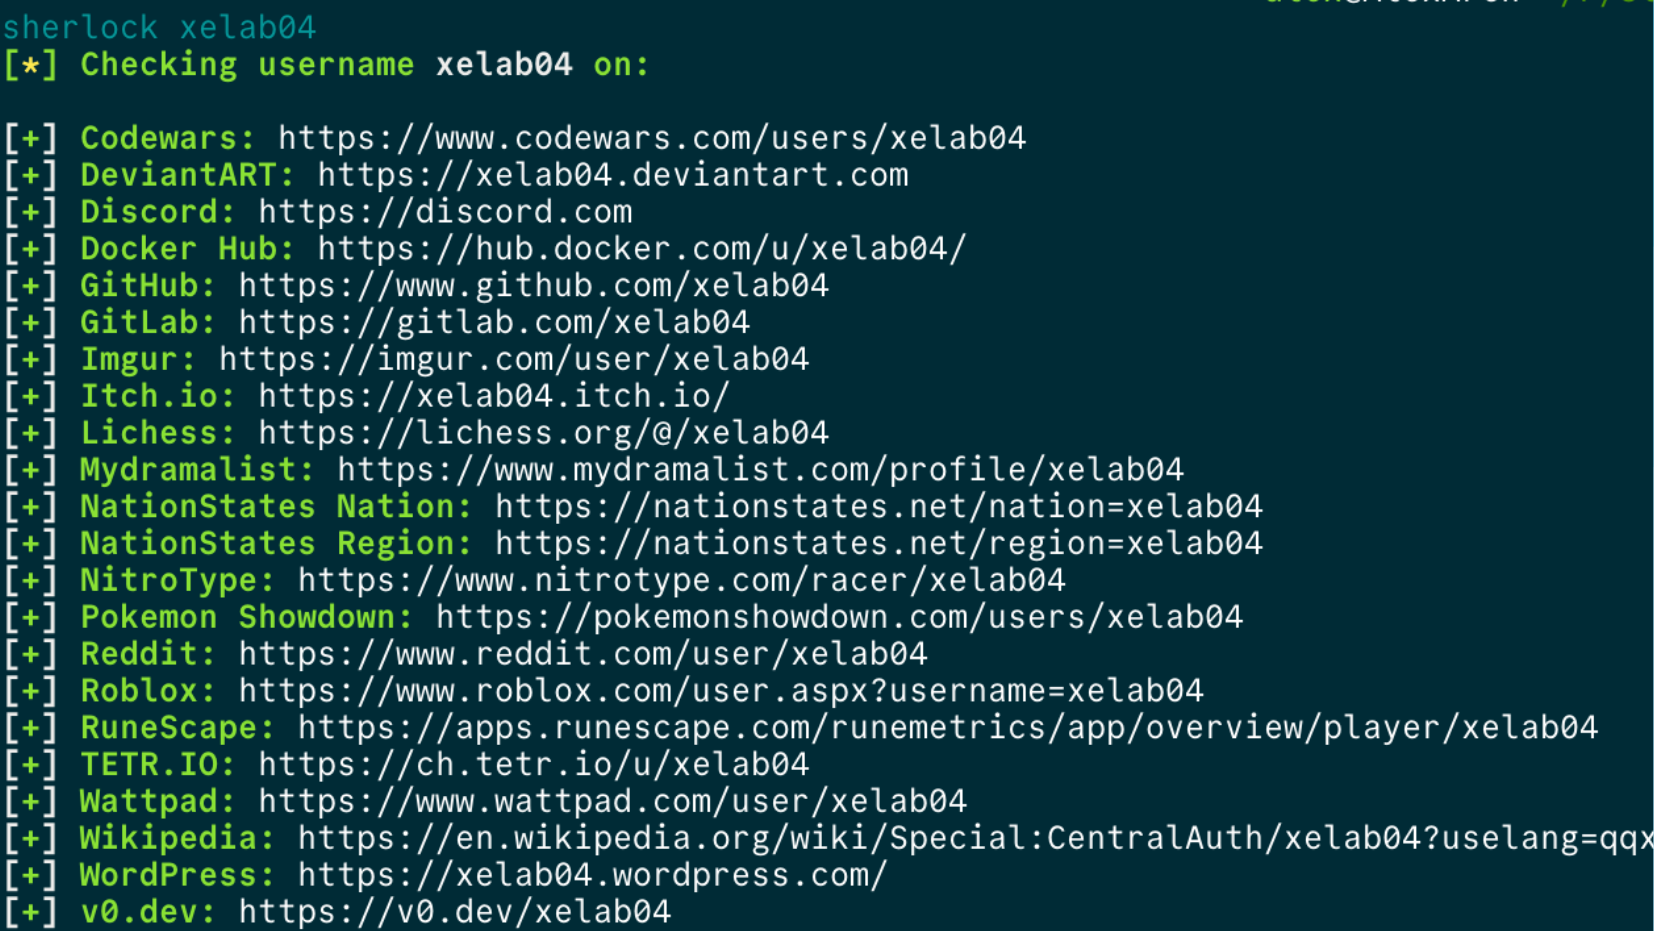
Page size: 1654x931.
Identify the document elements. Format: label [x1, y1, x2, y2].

picture [44, 307, 55, 339]
picture [655, 831, 669, 848]
picture [358, 457, 373, 481]
picture [616, 720, 630, 739]
picture [457, 382, 472, 407]
picture [142, 462, 157, 480]
picture [773, 823, 788, 855]
picture [834, 720, 846, 738]
picture [141, 640, 157, 666]
picture [299, 15, 315, 38]
picture [615, 749, 630, 781]
picture [299, 383, 314, 407]
picture [225, 437, 231, 444]
picture [457, 454, 472, 486]
picture [79, 825, 101, 848]
picture [852, 794, 866, 813]
picture [457, 898, 472, 923]
picture [205, 658, 211, 665]
picture [417, 823, 433, 855]
picture [44, 270, 55, 302]
picture [378, 418, 394, 450]
picture [891, 168, 907, 185]
picture [7, 565, 18, 597]
picture [261, 57, 274, 76]
picture [7, 344, 18, 376]
picture [596, 352, 610, 371]
picture [950, 494, 965, 518]
picture [1226, 604, 1243, 627]
picture [44, 20, 57, 39]
picture [891, 641, 907, 665]
picture [378, 197, 394, 229]
picture [339, 162, 353, 186]
picture [23, 573, 39, 589]
picture [1561, 715, 1578, 739]
picture [23, 241, 39, 258]
picture [240, 604, 256, 629]
picture [714, 425, 729, 444]
picture [674, 861, 689, 886]
picture [1030, 610, 1044, 629]
picture [1070, 610, 1083, 629]
picture [851, 462, 868, 480]
picture [713, 131, 729, 150]
picture [1167, 493, 1182, 518]
picture [141, 610, 197, 629]
picture [478, 720, 493, 744]
picture [457, 233, 472, 265]
picture [1206, 604, 1223, 629]
picture [338, 610, 376, 629]
picture [794, 131, 807, 150]
picture [536, 677, 550, 702]
picture [162, 647, 176, 664]
picture [417, 198, 432, 223]
picture [557, 904, 571, 923]
picture [182, 49, 195, 75]
picture [695, 308, 710, 334]
picture [536, 383, 553, 406]
picture [279, 15, 295, 39]
picture [695, 573, 709, 592]
picture [1601, 0, 1607, 8]
picture [436, 131, 494, 148]
picture [300, 904, 315, 929]
picture [396, 683, 454, 701]
picture [576, 131, 590, 150]
picture [181, 20, 195, 38]
picture [23, 462, 39, 479]
picture [477, 752, 491, 776]
picture [379, 573, 393, 592]
picture [240, 347, 255, 371]
picture [378, 639, 394, 671]
picture [241, 308, 255, 333]
picture [121, 57, 137, 76]
picture [161, 462, 176, 481]
picture [754, 603, 768, 627]
picture [516, 352, 532, 371]
picture [1129, 456, 1144, 481]
picture [23, 536, 39, 552]
picture [634, 278, 650, 297]
picture [1167, 824, 1182, 850]
picture [655, 168, 669, 186]
picture [44, 749, 55, 781]
picture [437, 823, 453, 855]
picture [1108, 826, 1123, 850]
picture [991, 720, 1004, 738]
picture [634, 568, 649, 592]
picture [259, 494, 274, 518]
picture [675, 499, 689, 518]
picture [753, 123, 768, 155]
picture [397, 352, 414, 369]
picture [516, 273, 531, 297]
picture [320, 425, 335, 450]
picture [991, 610, 1004, 628]
picture [338, 826, 353, 850]
picture [792, 531, 807, 555]
picture [634, 683, 650, 702]
picture [834, 131, 846, 148]
picture [260, 641, 274, 665]
picture [379, 831, 393, 850]
picture [417, 712, 433, 744]
picture [379, 352, 393, 369]
picture [83, 604, 98, 627]
picture [438, 426, 452, 443]
picture [930, 610, 946, 629]
picture [517, 131, 531, 150]
picture [44, 860, 55, 892]
picture [832, 531, 846, 555]
picture [537, 904, 550, 922]
picture [555, 315, 571, 334]
picture [161, 315, 176, 334]
picture [714, 278, 728, 297]
picture [23, 315, 39, 331]
picture [220, 494, 235, 518]
picture [121, 531, 136, 555]
picture [398, 197, 413, 229]
picture [1010, 462, 1024, 481]
picture [1010, 566, 1025, 592]
picture [1128, 536, 1142, 554]
picture [1523, 720, 1537, 739]
picture [1246, 494, 1263, 517]
picture [220, 236, 236, 259]
picture [225, 400, 231, 407]
picture [121, 241, 137, 260]
picture [675, 831, 689, 850]
picture [1621, 831, 1636, 855]
picture [634, 824, 649, 850]
picture [126, 916, 132, 923]
picture [142, 352, 156, 371]
picture [65, 20, 77, 38]
picture [44, 197, 55, 229]
picture [1148, 677, 1163, 702]
picture [872, 720, 886, 738]
picture [284, 179, 290, 186]
picture [260, 678, 274, 702]
picture [7, 307, 18, 339]
picture [657, 241, 669, 259]
picture [1088, 602, 1104, 634]
picture [654, 899, 671, 922]
picture [813, 868, 827, 886]
picture [279, 420, 294, 444]
picture [654, 749, 670, 781]
picture [260, 899, 274, 923]
picture [912, 831, 927, 855]
picture [616, 683, 629, 702]
picture [477, 454, 492, 486]
picture [872, 499, 886, 518]
picture [338, 715, 353, 739]
picture [1384, 720, 1400, 744]
picture [161, 794, 177, 818]
picture [791, 831, 810, 848]
picture [911, 565, 926, 597]
picture [299, 789, 314, 813]
picture [23, 499, 39, 515]
picture [774, 794, 787, 813]
picture [634, 528, 650, 560]
picture [950, 531, 965, 555]
picture [693, 794, 710, 812]
picture [122, 603, 137, 627]
picture [1188, 603, 1203, 628]
picture [832, 462, 848, 481]
picture [674, 757, 689, 775]
picture [637, 131, 649, 148]
picture [813, 462, 827, 481]
picture [358, 344, 374, 376]
picture [813, 241, 827, 259]
picture [457, 57, 473, 76]
picture [457, 160, 473, 192]
picture [497, 647, 512, 665]
picture [695, 683, 708, 702]
picture [241, 272, 255, 296]
picture [733, 499, 749, 518]
picture [596, 831, 611, 855]
picture [220, 14, 235, 39]
picture [912, 787, 927, 813]
picture [734, 647, 748, 665]
picture [496, 204, 512, 223]
picture [121, 425, 136, 444]
picture [616, 315, 629, 333]
picture [1326, 720, 1341, 744]
picture [695, 426, 708, 443]
picture [44, 454, 55, 486]
picture [931, 720, 945, 739]
picture [1365, 720, 1379, 739]
picture [833, 241, 847, 260]
picture [496, 683, 512, 702]
picture [320, 57, 335, 75]
picture [715, 647, 728, 665]
picture [576, 683, 590, 701]
picture [734, 352, 748, 371]
picture [300, 647, 315, 671]
picture [261, 787, 274, 812]
picture [734, 794, 748, 813]
picture [774, 536, 787, 555]
picture [655, 462, 669, 481]
picture [733, 536, 749, 555]
picture [1484, 831, 1498, 850]
picture [674, 676, 689, 707]
picture [358, 162, 373, 186]
picture [536, 531, 550, 555]
picture [1050, 536, 1063, 554]
picture [398, 786, 413, 818]
picture [496, 861, 511, 886]
picture [595, 757, 611, 776]
picture [379, 720, 393, 739]
picture [555, 124, 570, 150]
picture [7, 233, 18, 265]
picture [340, 204, 353, 223]
picture [951, 131, 965, 150]
picture [812, 162, 827, 186]
picture [637, 462, 649, 480]
picture [695, 757, 708, 776]
picture [23, 683, 39, 700]
picture [970, 491, 985, 523]
picture [675, 573, 690, 597]
picture [970, 566, 985, 592]
picture [1129, 683, 1142, 702]
picture [182, 381, 195, 406]
picture [657, 868, 669, 885]
picture [82, 568, 98, 591]
picture [931, 573, 945, 591]
picture [674, 270, 690, 302]
picture [300, 824, 314, 848]
picture [101, 610, 118, 629]
picture [82, 310, 98, 334]
picture [675, 352, 689, 369]
picture [832, 640, 846, 665]
picture [162, 278, 176, 297]
picture [1068, 499, 1084, 518]
picture [813, 131, 827, 150]
picture [754, 462, 767, 481]
picture [417, 499, 433, 518]
picture [772, 347, 789, 371]
picture [358, 270, 374, 302]
picture [714, 720, 728, 739]
picture [103, 270, 117, 296]
picture [7, 454, 18, 486]
picture [378, 270, 394, 302]
picture [832, 494, 846, 518]
picture [240, 573, 256, 592]
picture [792, 720, 809, 738]
picture [279, 273, 294, 297]
picture [497, 352, 511, 371]
picture [200, 720, 215, 739]
picture [279, 499, 295, 518]
picture [576, 794, 591, 818]
picture [755, 683, 767, 701]
picture [44, 602, 55, 634]
picture [615, 491, 630, 523]
picture [121, 168, 137, 185]
picture [7, 639, 18, 671]
picture [7, 749, 18, 781]
picture [518, 204, 531, 222]
picture [416, 794, 474, 812]
picture [774, 131, 787, 150]
picture [7, 823, 18, 855]
picture [101, 683, 118, 702]
picture [713, 381, 729, 413]
picture [340, 131, 355, 155]
picture [260, 273, 274, 297]
picture [1167, 457, 1184, 480]
picture [636, 720, 649, 739]
picture [497, 529, 511, 554]
picture [142, 823, 156, 848]
picture [931, 499, 945, 518]
picture [338, 568, 353, 592]
picture [7, 897, 18, 929]
picture [1562, 0, 1567, 8]
picture [812, 273, 829, 296]
picture [478, 419, 491, 443]
picture [1581, 715, 1598, 738]
picture [102, 647, 118, 665]
picture [872, 536, 886, 555]
picture [7, 123, 18, 155]
picture [103, 752, 118, 775]
picture [555, 789, 570, 813]
picture [1069, 720, 1083, 739]
picture [83, 383, 97, 406]
picture [1109, 508, 1123, 512]
picture [614, 787, 629, 813]
picture [161, 904, 177, 923]
picture [44, 823, 55, 855]
picture [399, 528, 412, 554]
picture [616, 898, 631, 923]
picture [200, 198, 216, 223]
picture [300, 536, 314, 555]
picture [713, 831, 729, 850]
picture [516, 494, 531, 518]
picture [576, 204, 590, 223]
picture [200, 868, 216, 886]
picture [123, 204, 136, 223]
picture [23, 794, 39, 810]
picture [754, 536, 768, 554]
picture [872, 610, 886, 627]
picture [1068, 536, 1084, 555]
picture [654, 278, 671, 296]
picture [912, 499, 925, 517]
picture [7, 49, 18, 81]
picture [1247, 824, 1261, 848]
picture [201, 20, 215, 39]
picture [1209, 720, 1221, 738]
picture [1284, 720, 1303, 738]
picture [615, 573, 631, 592]
picture [813, 499, 827, 518]
picture [674, 418, 689, 450]
picture [101, 462, 118, 487]
picture [399, 491, 412, 517]
picture [7, 160, 18, 192]
picture [100, 352, 119, 369]
picture [576, 389, 590, 406]
picture [497, 493, 511, 517]
picture [852, 499, 866, 518]
picture [121, 310, 136, 334]
picture [141, 861, 157, 887]
picture [616, 278, 629, 297]
picture [417, 899, 433, 923]
picture [200, 162, 215, 187]
picture [951, 831, 965, 850]
picture [792, 494, 807, 518]
picture [655, 610, 669, 629]
picture [1523, 831, 1537, 850]
picture [930, 789, 946, 813]
picture [142, 160, 156, 185]
picture [241, 241, 255, 260]
picture [774, 419, 789, 444]
picture [1562, 831, 1578, 856]
picture [597, 426, 610, 443]
picture [713, 345, 728, 371]
picture [615, 610, 631, 629]
picture [813, 647, 827, 665]
picture [991, 499, 1004, 517]
picture [1266, 823, 1281, 855]
picture [694, 278, 709, 296]
picture [497, 382, 512, 407]
picture [241, 454, 255, 480]
picture [1187, 826, 1203, 848]
picture [498, 278, 511, 296]
picture [379, 868, 393, 886]
picture [1344, 714, 1359, 739]
picture [713, 786, 729, 818]
picture [655, 536, 669, 554]
picture [261, 14, 276, 39]
picture [755, 647, 768, 664]
picture [555, 52, 573, 75]
picture [142, 752, 158, 775]
picture [79, 789, 101, 812]
picture [634, 161, 649, 186]
picture [1030, 720, 1044, 739]
picture [1168, 610, 1182, 628]
picture [754, 751, 769, 776]
picture [399, 462, 414, 487]
picture [575, 568, 590, 592]
picture [476, 51, 492, 76]
picture [555, 862, 572, 886]
picture [358, 236, 373, 260]
picture [320, 904, 333, 923]
picture [101, 899, 118, 923]
picture [181, 131, 195, 150]
picture [417, 352, 433, 377]
picture [616, 57, 629, 75]
picture [83, 715, 99, 738]
picture [180, 641, 195, 665]
picture [23, 868, 39, 884]
picture [182, 204, 197, 222]
picture [536, 198, 551, 223]
picture [121, 494, 136, 518]
picture [121, 752, 138, 775]
picture [596, 241, 610, 260]
picture [892, 462, 907, 487]
picture [121, 352, 138, 377]
picture [23, 352, 39, 368]
picture [161, 536, 177, 555]
picture [181, 794, 195, 813]
picture [989, 456, 1004, 481]
picture [82, 236, 99, 259]
picture [596, 610, 611, 634]
picture [300, 861, 314, 885]
picture [733, 419, 748, 444]
picture [181, 683, 196, 701]
picture [378, 749, 394, 781]
picture [989, 125, 1006, 150]
picture [1188, 536, 1202, 555]
picture [7, 675, 18, 708]
picture [774, 499, 787, 518]
picture [23, 720, 39, 737]
picture [1543, 714, 1558, 739]
picture [970, 528, 986, 560]
picture [437, 160, 453, 192]
picture [892, 794, 906, 813]
picture [141, 898, 157, 923]
picture [853, 131, 866, 150]
picture [852, 647, 866, 665]
picture [200, 787, 216, 813]
picture [1246, 531, 1263, 554]
picture [537, 573, 551, 591]
picture [300, 566, 314, 591]
picture [952, 683, 965, 701]
picture [971, 124, 986, 150]
picture [398, 315, 414, 340]
picture [1306, 831, 1320, 850]
picture [455, 573, 514, 591]
picture [616, 235, 630, 259]
picture [576, 831, 590, 848]
picture [44, 344, 55, 376]
picture [754, 425, 768, 444]
picture [1089, 720, 1104, 744]
picture [437, 860, 453, 892]
picture [225, 216, 231, 223]
picture [7, 712, 18, 744]
picture [1048, 568, 1066, 590]
picture [23, 389, 39, 405]
picture [82, 273, 98, 297]
picture [970, 602, 985, 634]
picture [141, 789, 156, 813]
picture [241, 677, 255, 701]
picture [575, 602, 591, 634]
picture [103, 307, 117, 333]
picture [971, 462, 985, 480]
picture [950, 789, 967, 812]
picture [179, 462, 215, 481]
picture [44, 491, 55, 523]
picture [575, 425, 591, 444]
picture [593, 131, 612, 148]
picture [813, 683, 827, 702]
picture [634, 491, 650, 523]
picture [497, 168, 512, 186]
picture [199, 752, 218, 776]
picture [813, 831, 827, 848]
picture [359, 868, 374, 892]
picture [654, 647, 671, 664]
picture [121, 640, 138, 665]
picture [182, 868, 197, 885]
picture [220, 57, 236, 83]
picture [654, 308, 669, 334]
picture [142, 573, 157, 591]
picture [280, 352, 295, 376]
picture [279, 789, 294, 813]
picture [458, 720, 472, 739]
picture [358, 536, 374, 555]
picture [279, 752, 294, 776]
picture [497, 720, 512, 744]
picture [1010, 610, 1024, 629]
picture [7, 270, 18, 302]
picture [971, 683, 985, 701]
picture [182, 168, 195, 185]
picture [340, 57, 353, 75]
picture [44, 565, 55, 597]
picture [1129, 610, 1143, 628]
picture [555, 602, 571, 634]
picture [378, 494, 393, 518]
picture [1147, 603, 1162, 628]
picture [101, 241, 118, 260]
picture [912, 683, 925, 702]
picture [161, 499, 177, 518]
picture [279, 536, 295, 555]
picture [279, 899, 294, 923]
picture [340, 389, 353, 408]
picture [221, 345, 235, 369]
picture [437, 233, 453, 265]
picture [853, 831, 866, 848]
picture [1029, 454, 1044, 486]
picture [83, 420, 98, 443]
picture [910, 720, 927, 738]
picture [733, 272, 748, 297]
picture [753, 233, 768, 265]
picture [396, 278, 454, 296]
picture [1050, 499, 1063, 517]
picture [378, 676, 393, 707]
picture [538, 757, 551, 775]
picture [101, 131, 118, 150]
picture [1049, 712, 1064, 744]
picture [795, 168, 807, 185]
picture [103, 823, 117, 848]
picture [1168, 720, 1182, 738]
picture [7, 860, 18, 892]
picture [1009, 126, 1026, 148]
picture [754, 499, 768, 517]
picture [279, 199, 294, 223]
picture [279, 457, 294, 481]
picture [438, 536, 452, 554]
picture [950, 715, 965, 739]
picture [417, 419, 432, 444]
picture [639, 69, 645, 76]
picture [261, 751, 274, 775]
picture [200, 389, 216, 408]
picture [458, 425, 472, 444]
picture [516, 51, 532, 76]
picture [517, 720, 531, 739]
picture [23, 131, 39, 147]
picture [44, 897, 55, 929]
picture [1130, 831, 1142, 848]
picture [284, 253, 290, 260]
picture [340, 794, 353, 813]
picture [7, 786, 18, 818]
picture [576, 536, 590, 555]
picture [971, 831, 985, 848]
picture [516, 531, 531, 555]
picture [339, 344, 354, 376]
picture [871, 787, 886, 813]
picture [225, 806, 231, 813]
picture [931, 831, 945, 850]
picture [615, 528, 630, 560]
picture [616, 131, 629, 149]
picture [871, 168, 887, 186]
picture [166, 769, 172, 776]
picture [359, 720, 374, 744]
picture [23, 757, 39, 773]
picture [378, 536, 394, 562]
picture [991, 831, 1004, 849]
picture [950, 610, 967, 627]
picture [142, 382, 156, 406]
picture [121, 789, 136, 813]
picture [477, 604, 491, 628]
picture [597, 573, 610, 591]
picture [376, 57, 414, 76]
picture [734, 683, 748, 702]
picture [537, 425, 550, 444]
picture [82, 494, 98, 517]
picture [180, 904, 197, 922]
picture [576, 757, 590, 775]
picture [674, 794, 690, 813]
picture [812, 603, 827, 628]
picture [595, 307, 611, 339]
picture [950, 233, 965, 265]
picture [23, 647, 39, 663]
picture [537, 831, 551, 848]
picture [260, 347, 274, 371]
picture [478, 235, 491, 259]
picture [595, 204, 611, 223]
picture [812, 712, 827, 744]
picture [813, 536, 827, 555]
picture [772, 720, 788, 739]
picture [359, 573, 374, 597]
picture [398, 749, 413, 781]
picture [655, 499, 669, 517]
picture [497, 904, 511, 922]
picture [832, 610, 848, 629]
picture [537, 272, 551, 296]
picture [1484, 720, 1498, 739]
picture [103, 418, 117, 443]
picture [23, 831, 39, 847]
picture [654, 344, 670, 376]
picture [280, 124, 294, 148]
picture [161, 573, 177, 592]
picture [1089, 831, 1103, 848]
picture [557, 499, 572, 523]
picture [517, 794, 531, 813]
picture [1128, 712, 1143, 744]
picture [44, 123, 55, 155]
picture [695, 720, 710, 744]
picture [201, 425, 215, 444]
picture [82, 125, 98, 150]
picture [734, 757, 748, 776]
picture [1226, 826, 1241, 850]
picture [1404, 826, 1421, 848]
picture [161, 204, 177, 223]
picture [1089, 536, 1103, 554]
picture [241, 640, 255, 664]
picture [319, 568, 333, 592]
picture [7, 491, 18, 523]
picture [103, 197, 117, 222]
picture [419, 315, 432, 333]
picture [1089, 683, 1103, 702]
picture [635, 603, 649, 627]
picture [753, 573, 769, 592]
picture [557, 573, 570, 591]
picture [753, 162, 767, 186]
picture [516, 383, 532, 407]
picture [220, 531, 235, 555]
picture [398, 123, 413, 155]
picture [479, 683, 491, 701]
picture [457, 308, 472, 334]
picture [161, 241, 177, 260]
picture [44, 528, 55, 560]
picture [299, 752, 314, 776]
picture [44, 418, 55, 450]
picture [438, 352, 452, 370]
picture [713, 310, 729, 334]
picture [812, 786, 828, 818]
picture [655, 720, 669, 739]
picture [951, 573, 965, 592]
picture [142, 528, 156, 554]
picture [200, 573, 216, 598]
picture [1148, 536, 1162, 555]
picture [7, 418, 18, 450]
picture [596, 794, 610, 813]
picture [240, 831, 255, 850]
picture [1464, 720, 1478, 738]
picture [1365, 824, 1380, 850]
picture [556, 344, 571, 376]
picture [557, 647, 570, 664]
picture [1069, 831, 1083, 850]
picture [654, 573, 670, 597]
picture [675, 720, 689, 739]
picture [734, 610, 748, 629]
picture [102, 794, 117, 813]
picture [517, 677, 532, 702]
picture [320, 161, 334, 185]
picture [536, 52, 552, 76]
picture [379, 610, 393, 627]
picture [121, 389, 136, 408]
picture [180, 568, 197, 591]
picture [82, 531, 98, 554]
picture [478, 831, 491, 848]
picture [793, 683, 807, 702]
picture [82, 162, 99, 185]
picture [575, 641, 590, 665]
picture [102, 168, 118, 186]
picture [497, 241, 511, 260]
picture [497, 308, 512, 334]
picture [635, 241, 650, 260]
picture [418, 565, 433, 597]
picture [358, 897, 374, 929]
picture [772, 639, 788, 671]
picture [240, 536, 255, 555]
picture [378, 786, 394, 818]
picture [358, 676, 374, 707]
picture [851, 868, 868, 885]
picture [517, 610, 531, 629]
picture [814, 573, 827, 591]
picture [44, 49, 55, 81]
picture [259, 235, 276, 260]
picture [261, 462, 274, 481]
picture [141, 131, 178, 150]
picture [477, 278, 493, 304]
picture [358, 499, 373, 518]
picture [675, 389, 689, 406]
picture [516, 897, 532, 929]
picture [221, 868, 235, 887]
picture [715, 536, 728, 554]
picture [1089, 499, 1103, 517]
picture [359, 831, 374, 855]
picture [221, 823, 235, 848]
picture [912, 536, 925, 554]
picture [478, 204, 491, 223]
picture [674, 462, 690, 480]
picture [635, 315, 649, 334]
picture [515, 831, 533, 848]
picture [852, 536, 866, 555]
picture [202, 131, 216, 148]
picture [792, 233, 808, 265]
picture [265, 879, 270, 887]
picture [280, 57, 294, 76]
picture [459, 352, 472, 369]
picture [1128, 499, 1143, 517]
picture [852, 720, 866, 739]
picture [1188, 720, 1202, 739]
picture [695, 241, 708, 260]
picture [1346, 831, 1359, 849]
picture [872, 241, 886, 260]
picture [1287, 831, 1300, 848]
picture [1108, 677, 1123, 702]
picture [201, 57, 215, 75]
picture [141, 720, 157, 739]
picture [123, 868, 137, 885]
picture [1543, 831, 1557, 848]
picture [162, 352, 177, 369]
picture [754, 868, 768, 886]
picture [340, 531, 355, 554]
picture [141, 204, 156, 223]
picture [182, 536, 195, 554]
picture [655, 131, 669, 150]
picture [103, 50, 117, 75]
picture [478, 868, 492, 886]
picture [972, 720, 985, 738]
picture [161, 168, 176, 186]
picture [241, 20, 255, 39]
picture [221, 131, 235, 150]
picture [733, 131, 750, 148]
picture [101, 383, 117, 408]
picture [695, 131, 708, 150]
picture [279, 641, 294, 665]
picture [340, 456, 353, 480]
picture [398, 381, 413, 413]
picture [1109, 610, 1123, 627]
picture [458, 204, 472, 223]
picture [205, 327, 211, 334]
picture [517, 425, 531, 444]
picture [44, 712, 55, 744]
picture [734, 573, 748, 592]
picture [457, 604, 472, 628]
picture [654, 683, 671, 701]
picture [438, 603, 452, 627]
picture [695, 352, 709, 371]
picture [141, 677, 157, 702]
picture [516, 752, 531, 776]
picture [338, 494, 355, 517]
picture [359, 131, 373, 150]
picture [833, 794, 846, 812]
picture [241, 868, 255, 887]
picture [536, 131, 552, 150]
picture [83, 347, 97, 369]
picture [462, 511, 468, 518]
picture [205, 916, 211, 923]
picture [616, 647, 629, 665]
picture [240, 499, 255, 518]
picture [180, 308, 197, 334]
picture [497, 425, 512, 444]
picture [733, 241, 750, 259]
picture [615, 425, 631, 451]
picture [595, 162, 612, 185]
picture [300, 352, 314, 371]
picture [1148, 831, 1162, 850]
picture [80, 457, 99, 480]
picture [23, 425, 39, 442]
picture [693, 389, 710, 407]
picture [575, 162, 591, 186]
picture [300, 683, 315, 708]
picture [850, 610, 869, 627]
picture [142, 310, 157, 333]
picture [735, 831, 748, 848]
picture [225, 769, 231, 776]
picture [1010, 499, 1024, 518]
picture [478, 389, 491, 407]
picture [754, 345, 769, 371]
picture [181, 720, 196, 739]
picture [44, 639, 55, 671]
picture [340, 425, 353, 444]
picture [695, 868, 710, 892]
picture [205, 695, 211, 702]
picture [44, 160, 55, 192]
picture [992, 536, 1004, 554]
picture [930, 124, 945, 150]
picture [180, 272, 197, 297]
picture [1029, 568, 1045, 592]
picture [438, 204, 452, 222]
picture [714, 168, 728, 186]
picture [791, 610, 810, 627]
picture [812, 420, 829, 443]
picture [1227, 720, 1241, 738]
picture [399, 168, 412, 186]
picture [320, 204, 335, 229]
picture [1601, 831, 1616, 855]
picture [675, 315, 689, 334]
picture [793, 647, 807, 664]
picture [872, 678, 886, 694]
picture [279, 310, 294, 334]
picture [517, 235, 532, 260]
picture [299, 126, 314, 150]
picture [991, 683, 1004, 702]
picture [142, 14, 156, 38]
picture [82, 752, 98, 775]
picture [418, 389, 432, 406]
picture [438, 389, 452, 407]
picture [1444, 831, 1458, 849]
picture [694, 494, 708, 518]
picture [596, 904, 610, 923]
picture [575, 241, 591, 260]
picture [614, 456, 629, 481]
picture [1642, 831, 1654, 848]
picture [616, 389, 629, 407]
picture [1167, 529, 1182, 555]
picture [892, 235, 907, 260]
picture [103, 565, 117, 591]
picture [378, 897, 394, 929]
picture [1187, 678, 1204, 701]
picture [734, 868, 748, 886]
picture [774, 272, 789, 297]
picture [991, 573, 1004, 592]
picture [951, 456, 965, 480]
picture [259, 531, 274, 555]
picture [319, 826, 333, 850]
picture [83, 678, 98, 701]
picture [614, 204, 631, 222]
picture [1208, 493, 1223, 518]
picture [378, 307, 394, 339]
picture [1050, 462, 1063, 480]
picture [300, 315, 315, 339]
picture [637, 352, 649, 369]
picture [555, 235, 570, 260]
picture [1208, 831, 1221, 850]
picture [121, 677, 138, 702]
picture [716, 868, 728, 885]
picture [142, 235, 157, 259]
picture [458, 831, 472, 850]
picture [220, 573, 236, 597]
picture [7, 602, 18, 634]
picture [320, 389, 335, 413]
picture [714, 610, 728, 627]
picture [1029, 536, 1045, 561]
picture [557, 278, 570, 297]
picture [832, 868, 848, 886]
picture [320, 794, 335, 818]
picture [358, 639, 374, 671]
picture [437, 565, 453, 597]
picture [833, 824, 846, 848]
picture [852, 683, 866, 701]
picture [141, 273, 157, 296]
picture [496, 57, 511, 76]
picture [871, 860, 887, 892]
picture [201, 610, 215, 627]
picture [123, 720, 136, 738]
picture [616, 352, 630, 371]
picture [754, 720, 768, 739]
picture [300, 278, 315, 302]
picture [1010, 720, 1024, 739]
picture [576, 272, 591, 297]
picture [912, 131, 926, 149]
picture [557, 536, 572, 560]
picture [872, 640, 887, 665]
picture [913, 462, 925, 480]
picture [299, 199, 314, 223]
picture [634, 899, 650, 923]
picture [674, 610, 690, 627]
picture [713, 751, 728, 776]
picture [636, 382, 649, 406]
picture [102, 536, 117, 555]
picture [675, 536, 689, 555]
picture [557, 161, 572, 186]
picture [517, 868, 531, 886]
picture [536, 494, 550, 518]
picture [299, 57, 315, 76]
picture [675, 168, 689, 185]
picture [931, 683, 946, 702]
picture [753, 831, 769, 856]
picture [161, 683, 177, 702]
picture [1305, 712, 1321, 744]
picture [378, 457, 393, 481]
picture [279, 678, 294, 702]
picture [733, 310, 750, 333]
picture [1267, 720, 1281, 739]
picture [575, 898, 590, 923]
picture [403, 622, 409, 629]
picture [479, 647, 491, 664]
picture [279, 603, 335, 629]
picture [1384, 825, 1400, 850]
picture [82, 904, 98, 922]
picture [792, 752, 809, 775]
picture [320, 235, 334, 259]
picture [200, 494, 216, 518]
picture [537, 861, 552, 886]
picture [537, 168, 551, 186]
picture [1148, 499, 1162, 518]
picture [713, 456, 728, 481]
picture [536, 789, 550, 813]
picture [634, 868, 650, 886]
picture [398, 418, 413, 450]
picture [754, 278, 768, 297]
picture [378, 381, 394, 413]
picture [162, 50, 177, 75]
picture [715, 683, 728, 702]
picture [912, 610, 925, 628]
picture [338, 236, 353, 260]
picture [833, 573, 846, 592]
picture [279, 383, 294, 407]
picture [82, 52, 98, 76]
picture [1443, 712, 1459, 744]
picture [1208, 529, 1223, 555]
picture [338, 862, 353, 886]
picture [320, 683, 333, 702]
picture [180, 831, 197, 850]
picture [121, 568, 136, 592]
picture [182, 425, 195, 444]
picture [930, 236, 947, 259]
picture [4, 20, 18, 39]
picture [575, 462, 592, 480]
picture [792, 273, 808, 297]
picture [497, 610, 512, 634]
picture [24, 14, 38, 38]
picture [754, 794, 767, 813]
picture [1048, 825, 1065, 850]
picture [555, 683, 571, 702]
picture [694, 531, 708, 555]
picture [772, 457, 787, 481]
picture [693, 610, 710, 629]
picture [1069, 462, 1084, 481]
picture [320, 757, 335, 781]
picture [575, 315, 592, 333]
picture [141, 57, 157, 76]
picture [655, 794, 669, 813]
picture [774, 168, 787, 186]
picture [1009, 683, 1026, 701]
picture [715, 499, 728, 517]
picture [1502, 714, 1517, 739]
picture [1010, 536, 1024, 555]
picture [379, 168, 394, 192]
picture [1167, 678, 1183, 702]
picture [123, 20, 136, 39]
picture [319, 126, 333, 150]
picture [892, 683, 906, 702]
picture [182, 241, 197, 259]
picture [833, 683, 848, 708]
picture [772, 610, 788, 629]
picture [772, 752, 789, 776]
picture [576, 352, 590, 370]
picture [635, 757, 649, 776]
picture [300, 499, 314, 518]
picture [576, 720, 590, 739]
picture [299, 420, 314, 444]
picture [121, 273, 136, 297]
picture [1347, 0, 1360, 4]
picture [910, 236, 927, 260]
picture [340, 757, 353, 776]
picture [82, 14, 97, 39]
picture [892, 720, 906, 739]
picture [558, 720, 570, 738]
picture [240, 720, 256, 739]
picture [872, 573, 886, 592]
picture [23, 904, 39, 921]
picture [1030, 683, 1044, 702]
picture [792, 565, 808, 597]
picture [419, 462, 432, 481]
picture [44, 786, 55, 818]
picture [245, 143, 251, 150]
picture [166, 400, 172, 407]
picture [595, 57, 611, 76]
picture [537, 315, 551, 334]
picture [320, 647, 333, 665]
picture [259, 162, 276, 185]
picture [7, 197, 18, 229]
picture [161, 715, 177, 739]
picture [1425, 825, 1438, 849]
picture [7, 528, 18, 560]
picture [495, 462, 553, 480]
picture [1109, 720, 1124, 744]
picture [795, 794, 807, 812]
picture [260, 310, 274, 334]
picture [219, 162, 237, 185]
picture [142, 419, 156, 443]
picture [320, 278, 333, 297]
picture [417, 860, 433, 892]
picture [319, 715, 333, 739]
picture [1464, 831, 1478, 850]
picture [304, 474, 310, 481]
picture [300, 714, 314, 738]
picture [516, 640, 531, 665]
picture [910, 641, 927, 664]
picture [893, 573, 906, 591]
picture [200, 531, 216, 555]
picture [1088, 456, 1103, 481]
picture [122, 824, 137, 848]
picture [634, 647, 650, 665]
picture [734, 462, 748, 480]
picture [792, 420, 808, 444]
picture [83, 641, 98, 664]
picture [23, 57, 39, 73]
picture [930, 462, 946, 481]
picture [557, 824, 570, 848]
picture [241, 898, 255, 922]
picture [103, 720, 117, 739]
picture [1069, 683, 1083, 701]
picture [44, 381, 55, 413]
picture [200, 824, 216, 850]
picture [1009, 824, 1024, 850]
picture [674, 639, 689, 671]
picture [418, 757, 432, 776]
picture [320, 315, 333, 334]
picture [358, 307, 374, 339]
picture [220, 720, 236, 744]
picture [695, 647, 708, 665]
picture [478, 168, 491, 185]
picture [142, 491, 156, 517]
picture [261, 419, 274, 443]
picture [871, 454, 887, 486]
picture [121, 124, 138, 150]
picture [1029, 494, 1044, 518]
picture [852, 573, 866, 592]
picture [261, 603, 274, 627]
picture [205, 290, 211, 297]
picture [576, 499, 590, 518]
picture [871, 123, 887, 155]
picture [1502, 824, 1517, 850]
picture [102, 20, 118, 39]
picture [516, 161, 531, 186]
picture [261, 382, 274, 406]
picture [417, 536, 433, 555]
picture [536, 640, 551, 665]
picture [852, 168, 866, 186]
picture [261, 198, 274, 222]
picture [792, 347, 809, 369]
picture [121, 456, 138, 481]
picture [23, 278, 39, 294]
picture [379, 241, 394, 266]
picture [478, 904, 492, 923]
picture [241, 162, 256, 185]
picture [596, 720, 610, 738]
picture [616, 831, 630, 849]
picture [595, 383, 610, 407]
picture [1426, 720, 1438, 738]
picture [438, 751, 452, 775]
picture [182, 499, 195, 517]
picture [220, 456, 236, 481]
picture [772, 573, 789, 591]
picture [713, 241, 729, 260]
picture [1325, 824, 1340, 850]
picture [1226, 531, 1242, 555]
picture [653, 422, 671, 446]
picture [478, 315, 491, 334]
picture [1247, 720, 1261, 738]
picture [1405, 720, 1419, 739]
picture [161, 831, 177, 855]
picture [23, 204, 39, 221]
picture [437, 310, 452, 334]
picture [851, 235, 866, 260]
picture [891, 825, 907, 850]
picture [734, 168, 748, 185]
picture [396, 647, 454, 664]
picture [399, 904, 412, 922]
picture [595, 462, 611, 487]
picture [871, 823, 887, 855]
picture [613, 868, 632, 885]
picture [23, 610, 39, 626]
picture [497, 757, 511, 776]
picture [44, 675, 55, 708]
picture [1147, 457, 1163, 481]
picture [634, 418, 650, 450]
picture [458, 868, 472, 885]
picture [1109, 462, 1123, 481]
picture [182, 752, 195, 775]
picture [575, 862, 592, 885]
picture [358, 57, 373, 76]
picture [102, 499, 117, 518]
picture [23, 168, 39, 184]
picture [79, 862, 118, 887]
picture [774, 868, 787, 886]
picture [437, 57, 453, 75]
picture [892, 131, 906, 148]
picture [1226, 494, 1242, 518]
picture [399, 241, 412, 260]
picture [1147, 720, 1163, 739]
picture [462, 548, 468, 555]
picture [774, 241, 787, 260]
picture [495, 794, 514, 812]
picture [161, 425, 177, 444]
picture [7, 381, 18, 413]
picture [695, 168, 708, 185]
picture [438, 499, 452, 517]
picture [186, 364, 192, 371]
picture [1051, 610, 1063, 627]
picture [44, 233, 55, 265]
picture [931, 536, 945, 555]
picture [437, 712, 453, 744]
picture [695, 462, 708, 481]
picture [417, 123, 433, 155]
picture [319, 862, 333, 886]
picture [1188, 499, 1202, 518]
picture [162, 862, 177, 885]
picture [536, 352, 552, 369]
picture [82, 199, 99, 222]
